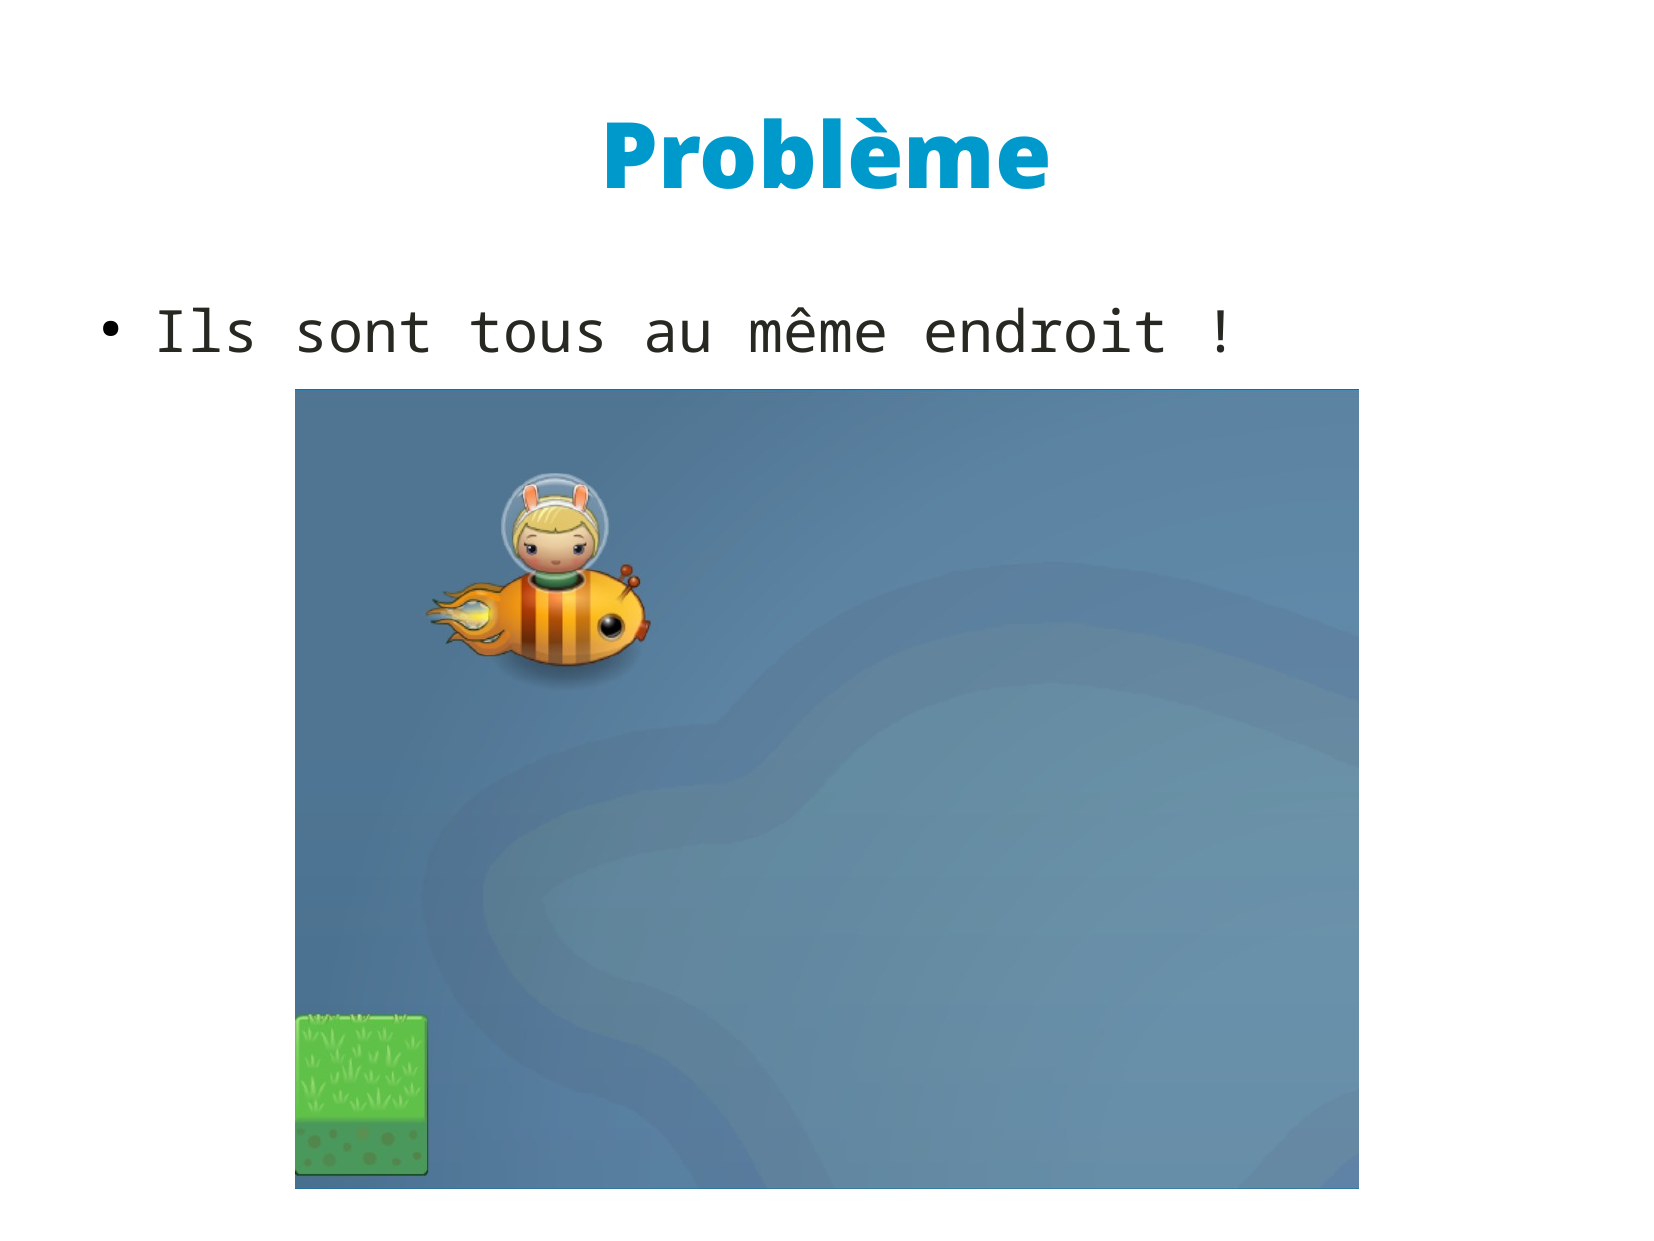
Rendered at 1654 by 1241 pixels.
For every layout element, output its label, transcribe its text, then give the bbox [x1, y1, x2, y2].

picture [295, 389, 1359, 1189]
title Problème [82, 49, 1571, 257]
list Ils sont tous au même endroit ! [82, 290, 1571, 1010]
